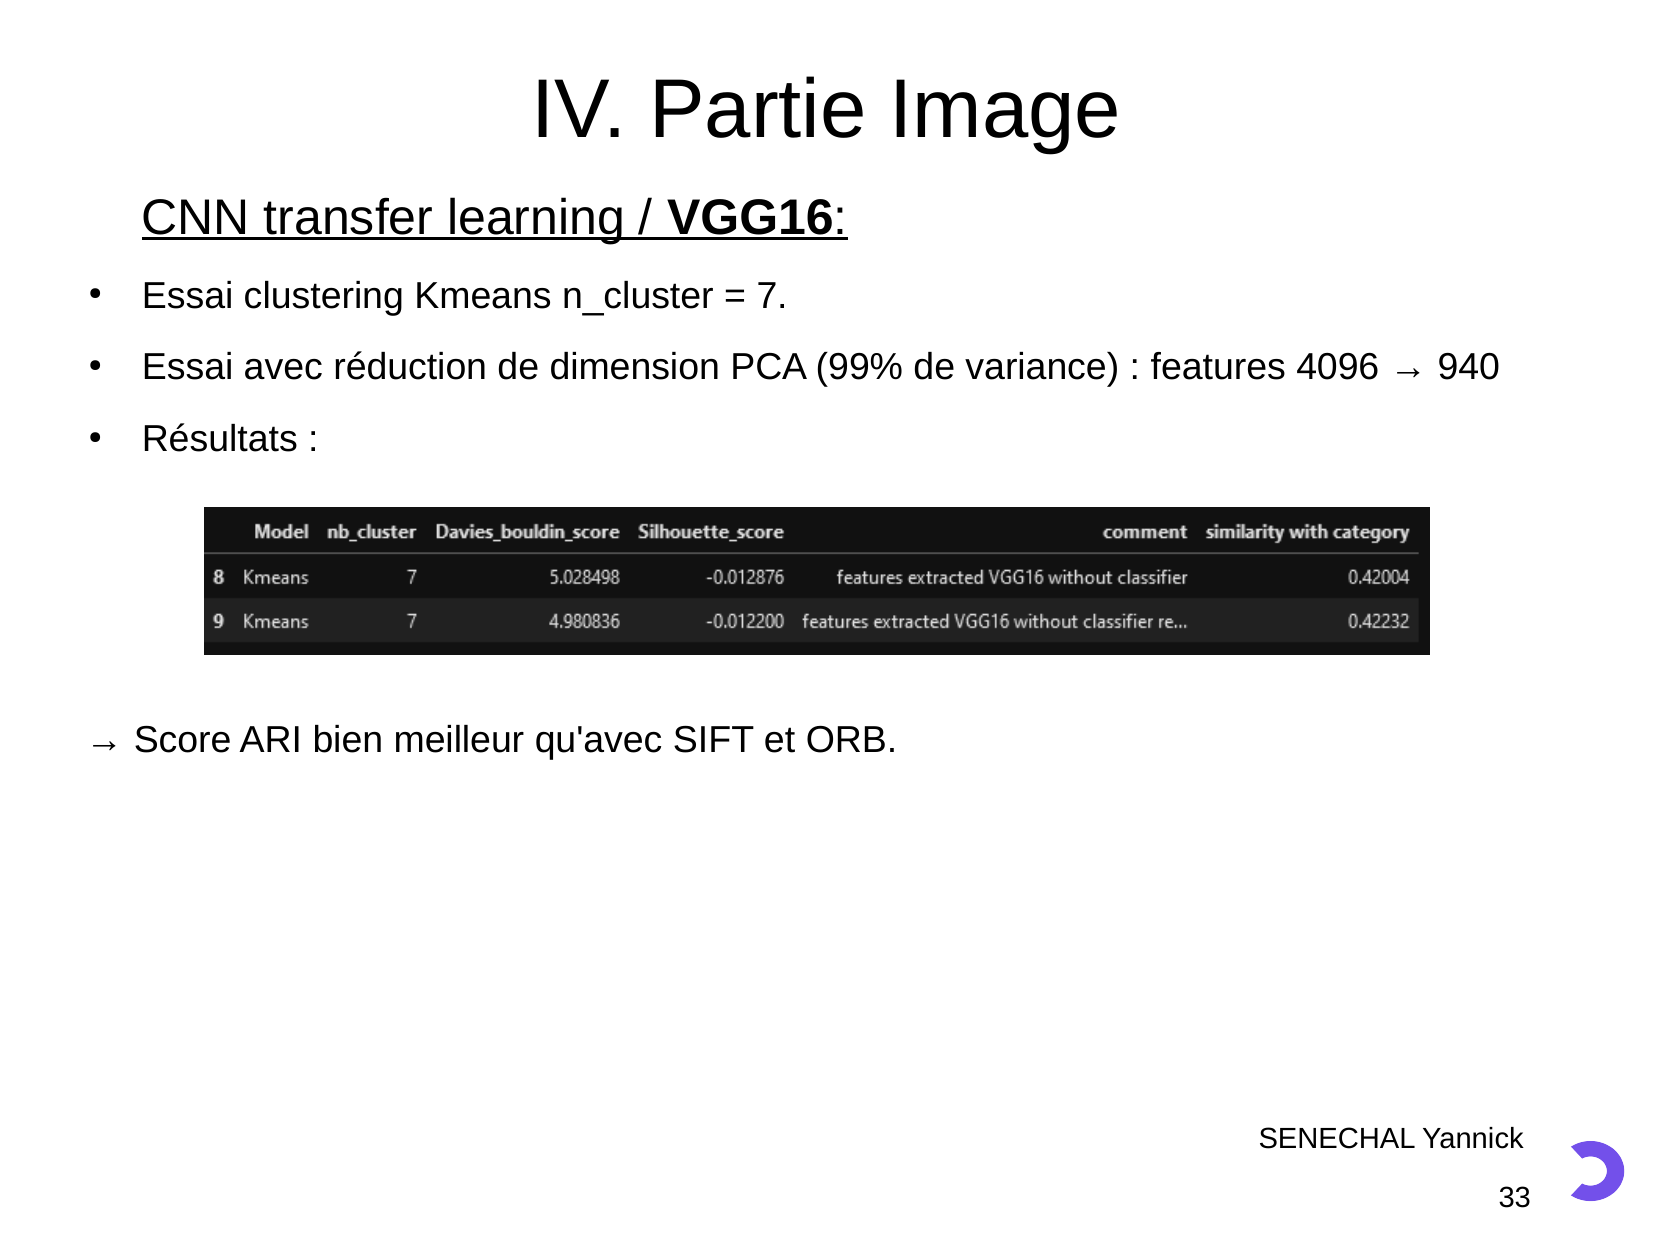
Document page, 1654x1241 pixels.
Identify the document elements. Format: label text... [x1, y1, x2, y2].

list CNN transfer learning / VGG16: Essai clustering Kmeans n_cluster = 7. Essai avec réduction de dimension PCA (99% de variance) : features 4096 → 940 Résultats : [70, 189, 1560, 1241]
picture [204, 507, 1430, 655]
picture [1560, 1125, 1642, 1217]
text_box → Score ARI bien meilleur qu'avec SIFT et ORB. [70, 710, 1512, 768]
title IV. Partie Image [82, 5, 1571, 213]
